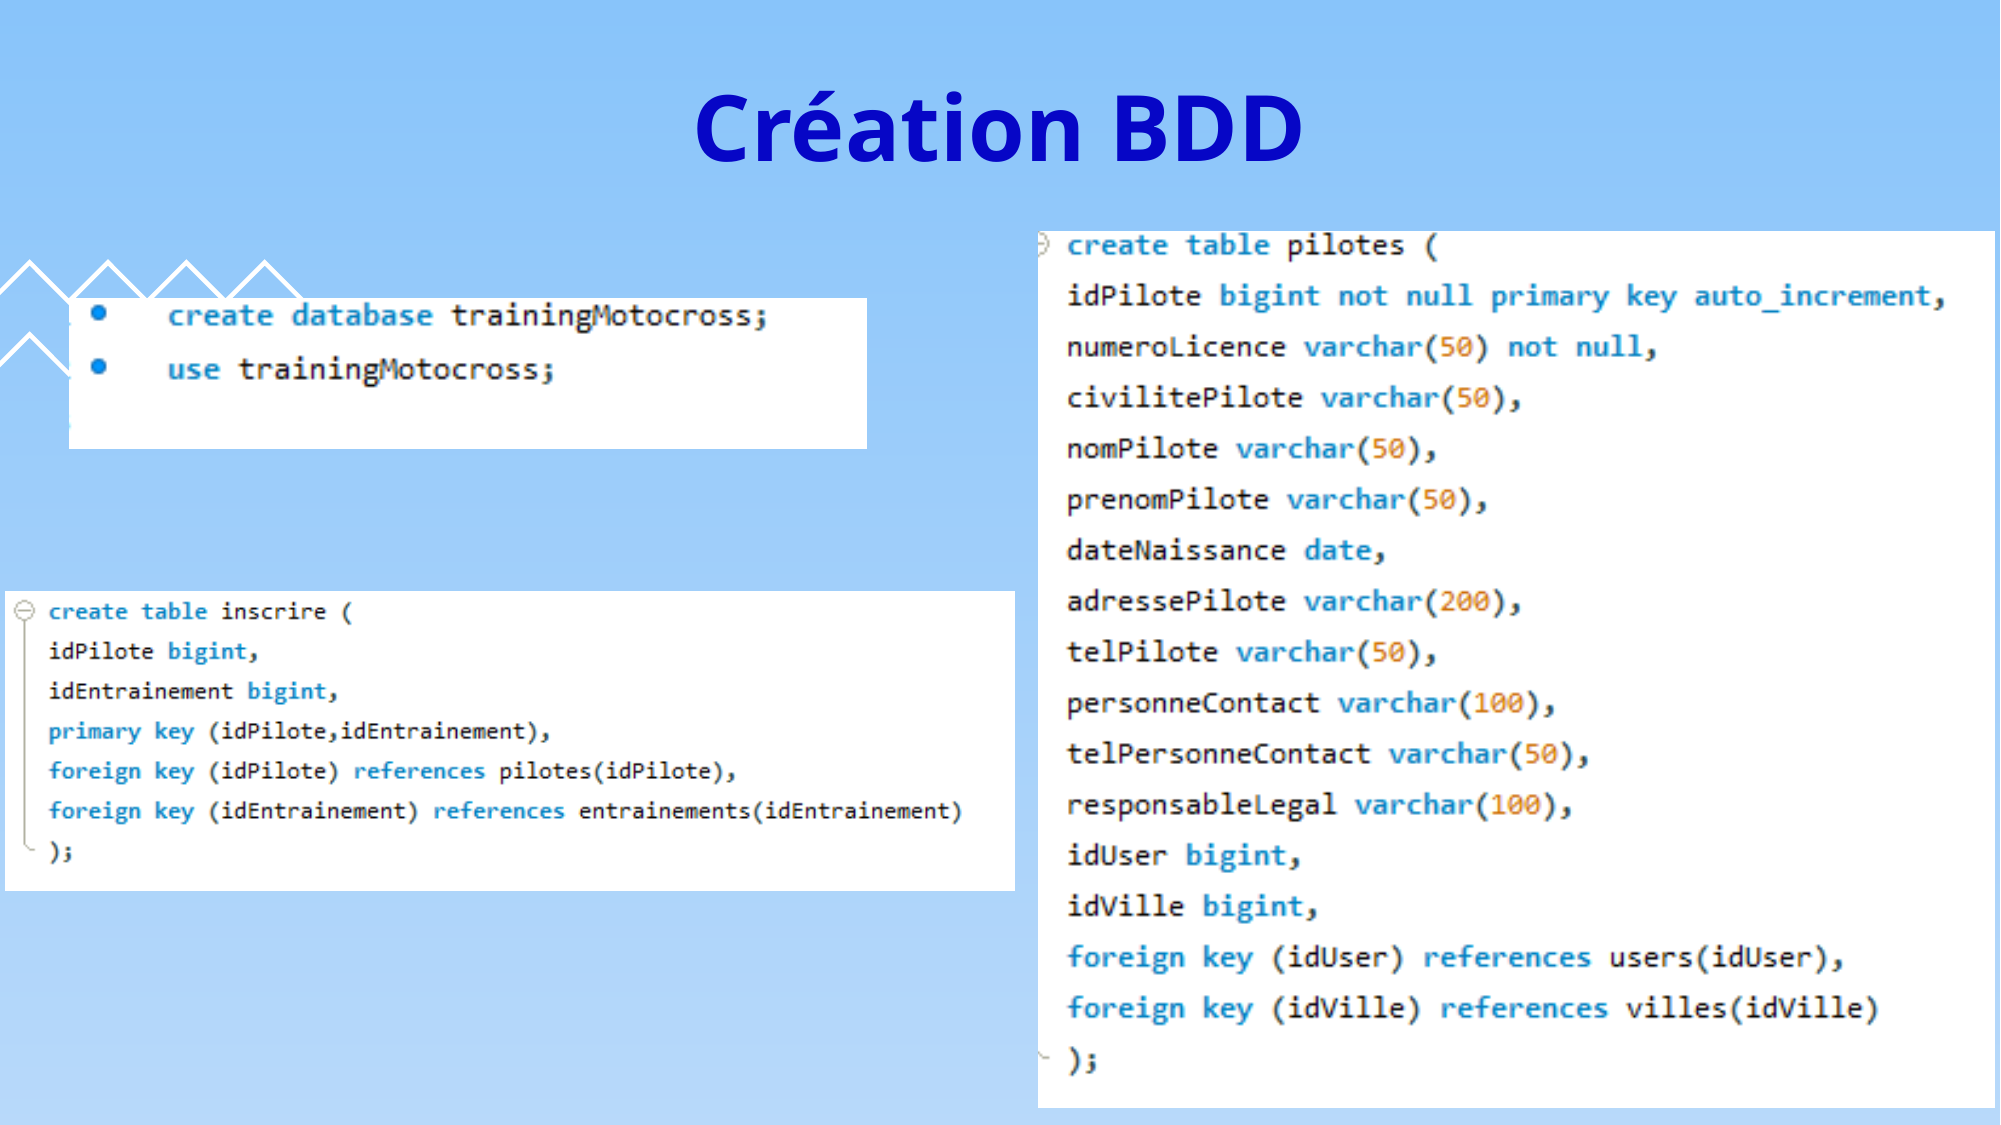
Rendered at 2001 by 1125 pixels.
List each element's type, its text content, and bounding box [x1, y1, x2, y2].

picture [69, 298, 867, 449]
text_box Création BDD [0, 0, 2000, 190]
picture [5, 591, 1015, 891]
picture [1038, 231, 1995, 1108]
text_box [0, 190, 2000, 1125]
